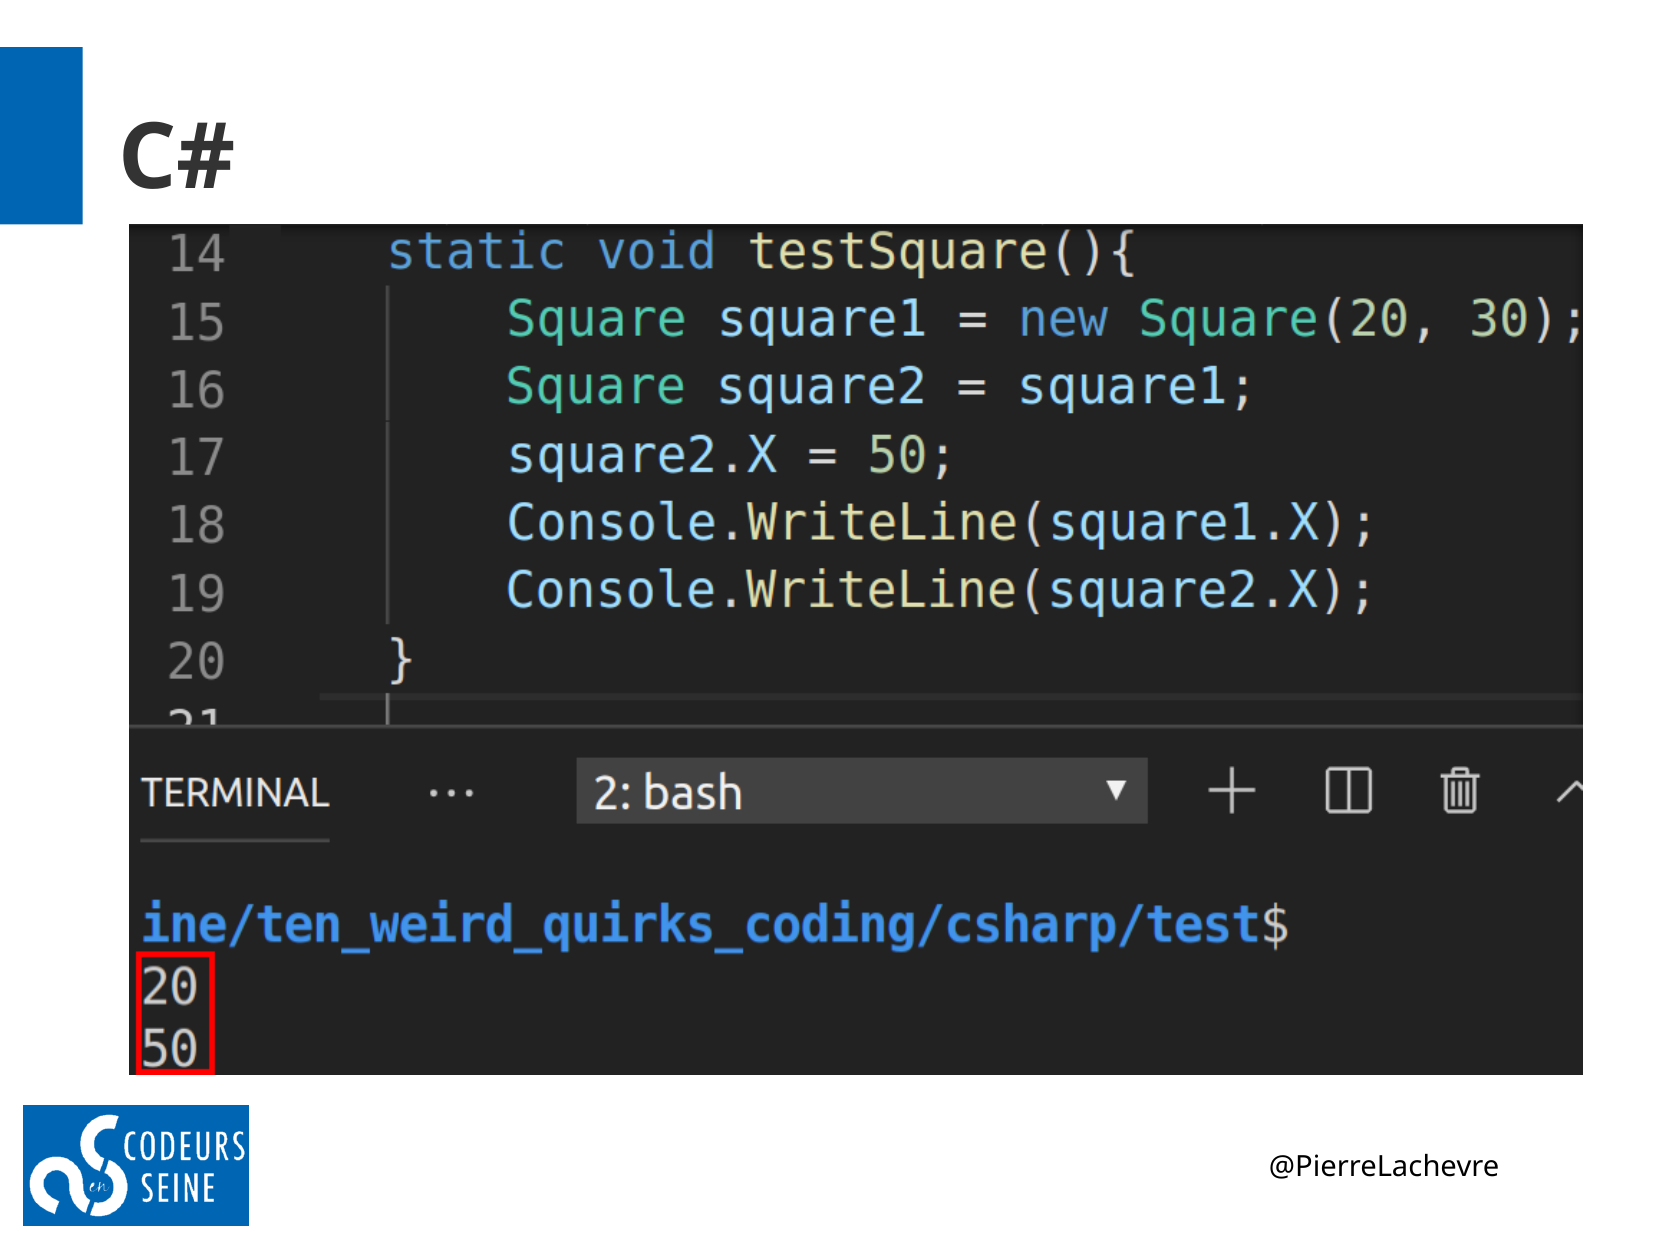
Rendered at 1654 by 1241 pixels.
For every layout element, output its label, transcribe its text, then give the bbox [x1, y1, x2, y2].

picture [23, 1105, 249, 1226]
title C# [118, 49, 1571, 257]
picture [129, 224, 1583, 1075]
